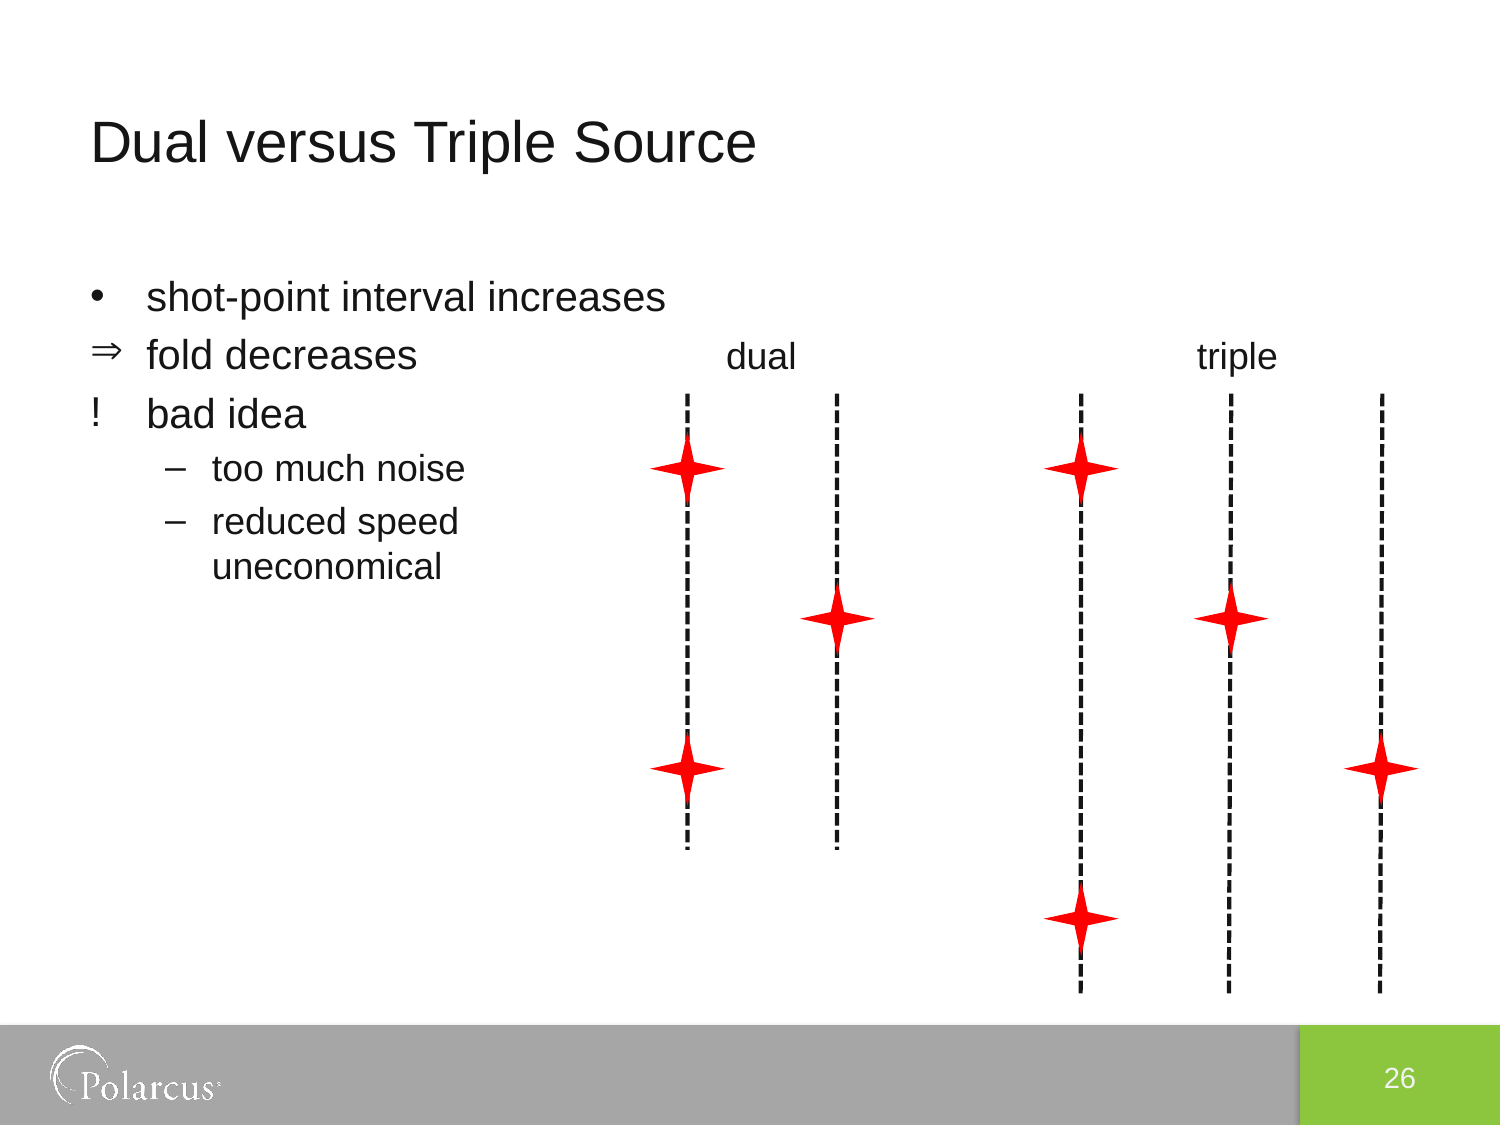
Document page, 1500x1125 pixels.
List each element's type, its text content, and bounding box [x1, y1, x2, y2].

list shot-point interval increases fold decreases bad idea too much noise reduced speed uneconomical [75, 262, 1425, 1005]
text_box [1343, 731, 1419, 807]
text_box [1043, 881, 1119, 957]
text_box dual [711, 324, 812, 385]
text_box triple [1182, 324, 1293, 385]
text_box [799, 581, 875, 657]
text_box [649, 731, 725, 807]
picture [50, 1045, 221, 1105]
title Dual versus Triple Source [75, 45, 1425, 233]
text_box [1043, 431, 1119, 507]
text_box [1193, 581, 1269, 657]
text_box [649, 431, 725, 507]
